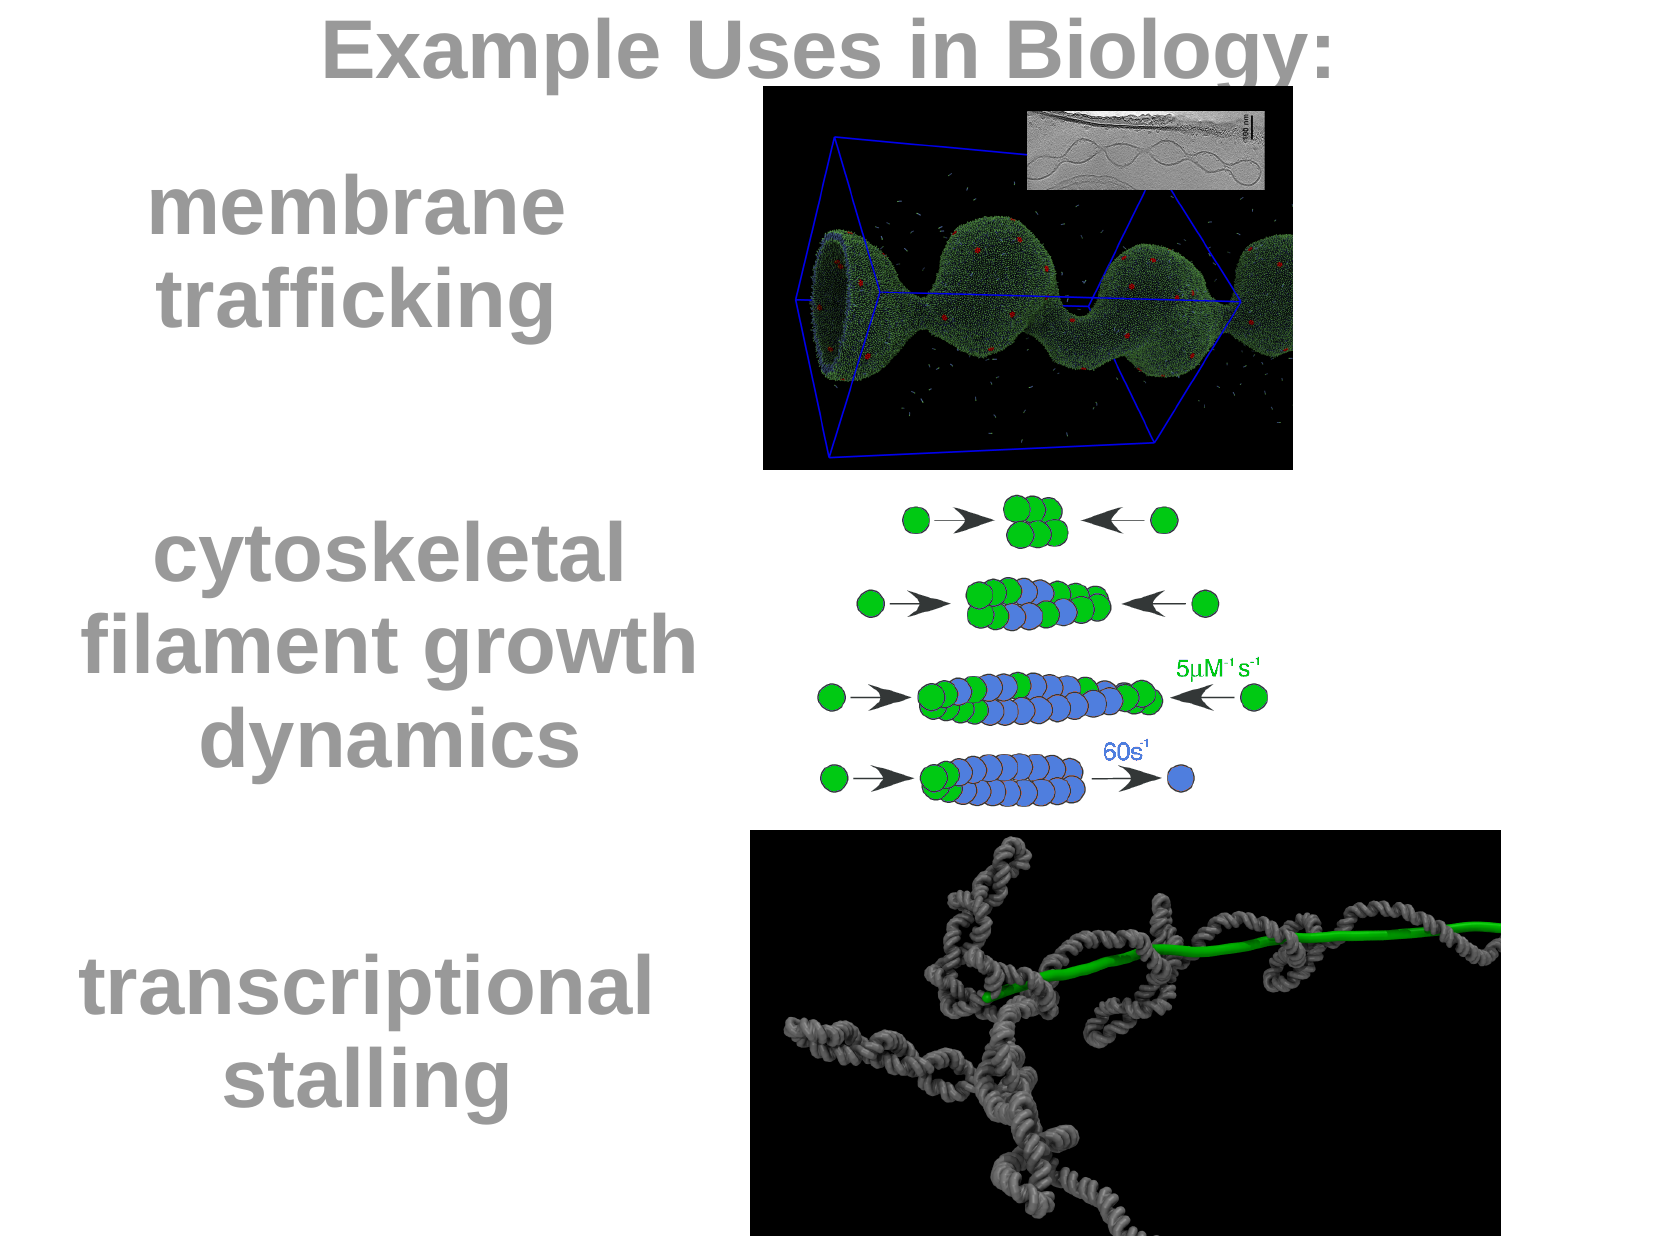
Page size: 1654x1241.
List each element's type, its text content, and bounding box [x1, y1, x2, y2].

picture [763, 86, 1293, 470]
title cytoskeletal filament growth dynamics [0, 528, 781, 763]
picture [750, 830, 1501, 1236]
picture [817, 494, 1268, 807]
title transcriptional stalling [30, 915, 706, 1150]
title Example Uses in Biology: [0, 0, 1654, 121]
title membrane trafficking [52, 173, 661, 331]
